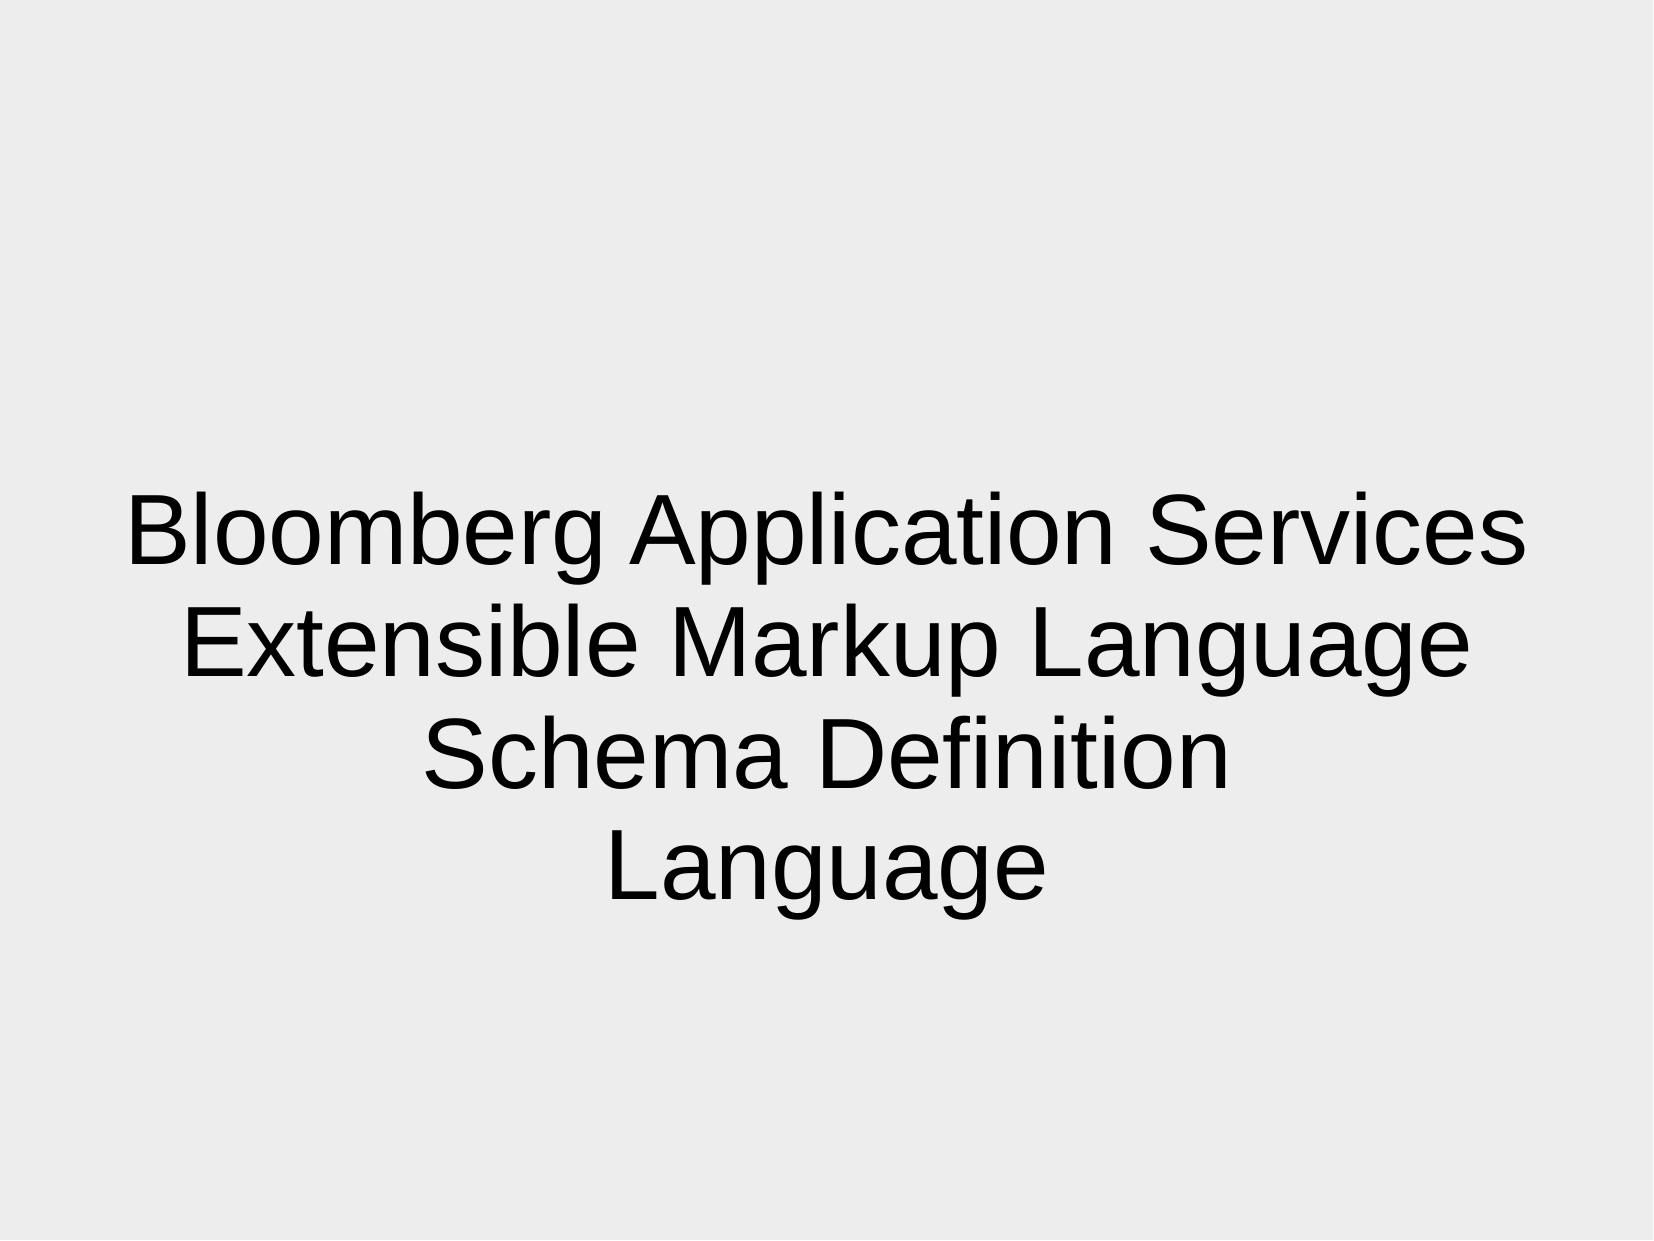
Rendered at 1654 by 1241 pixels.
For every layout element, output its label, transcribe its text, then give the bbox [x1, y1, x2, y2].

text_box Bloomberg Application Services Extensible Markup Language Schema Definition Language [0, 466, 1654, 928]
